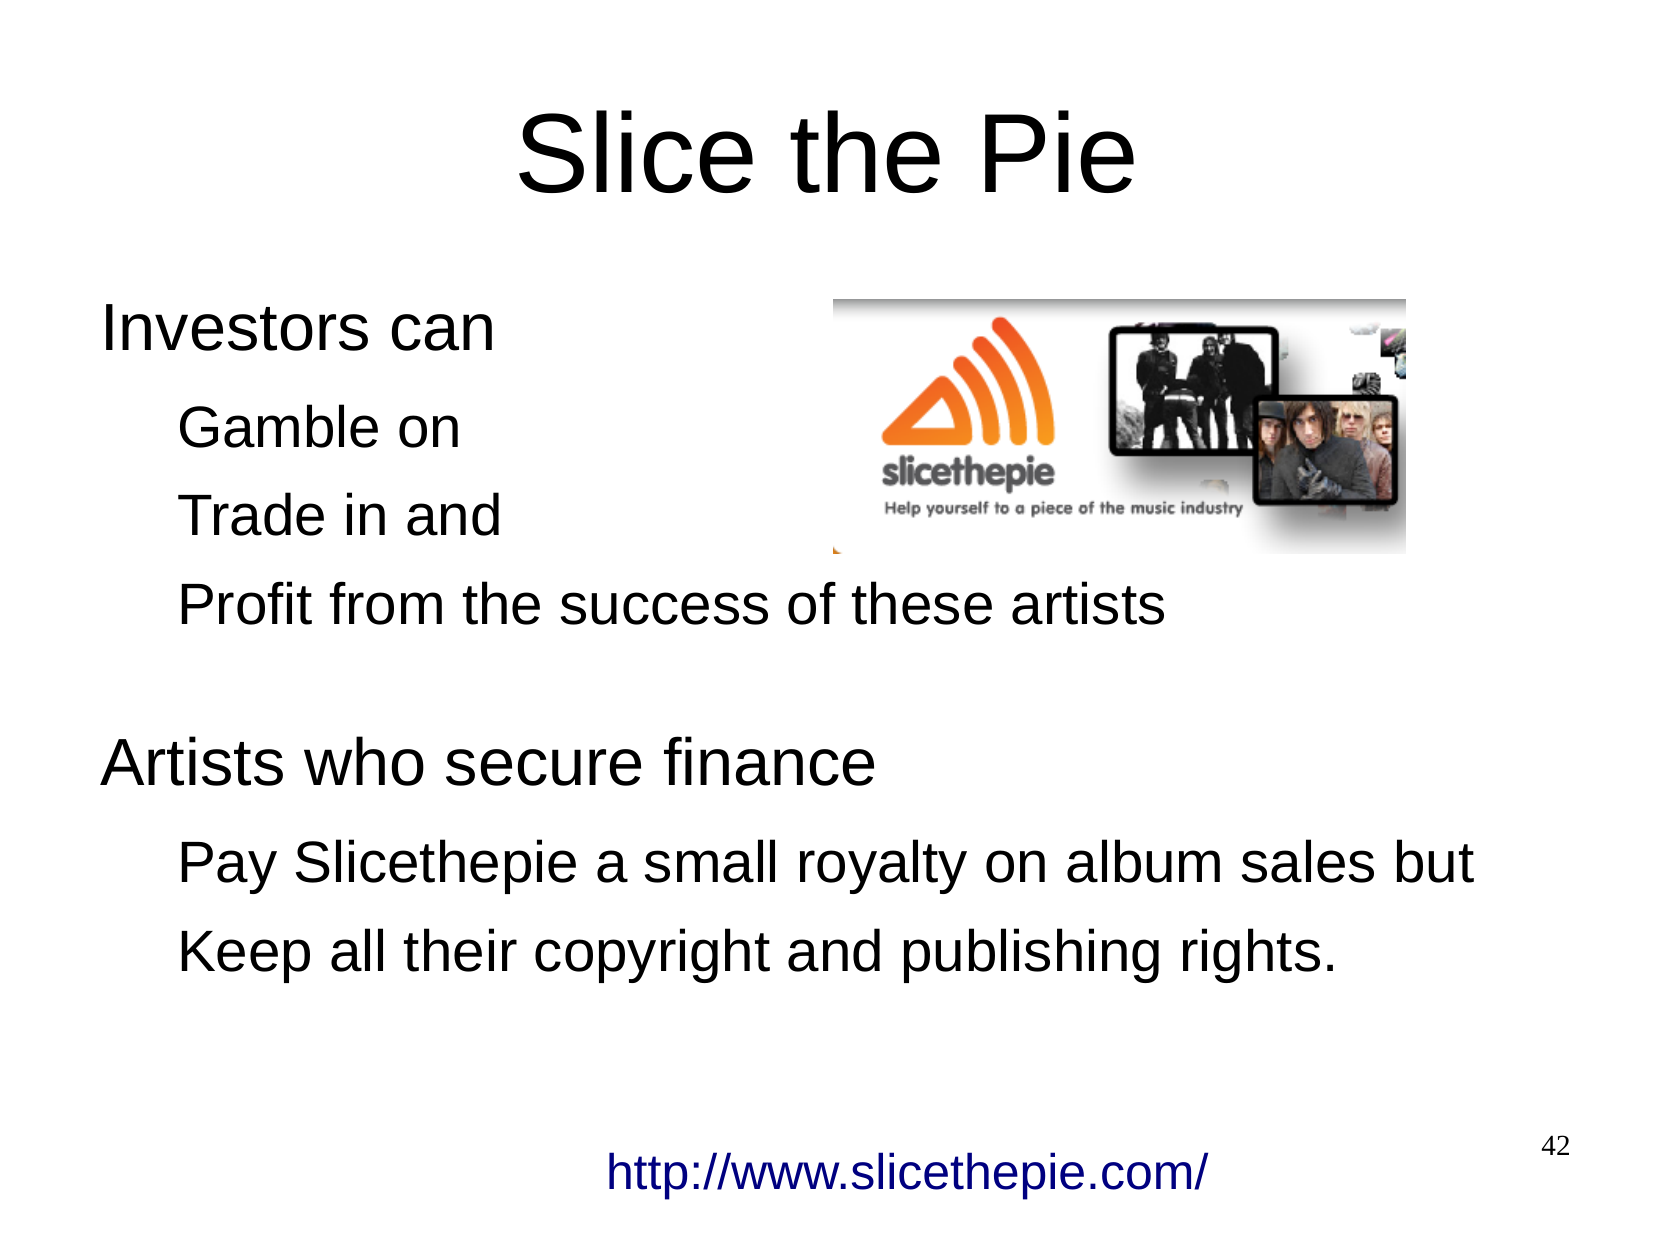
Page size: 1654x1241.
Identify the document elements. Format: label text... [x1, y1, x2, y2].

list Investors can Gamble on Trade in and Profit from the success of these artists Artists who secure finance Pay Slicethepie a small royalty on album sales but Keep all their copyright and publishing rights. [82, 290, 1571, 1094]
text_box http://www.slicethepie.com/ [551, 1137, 1278, 1208]
picture [833, 299, 1406, 554]
title Slice the Pie [82, 49, 1571, 257]
